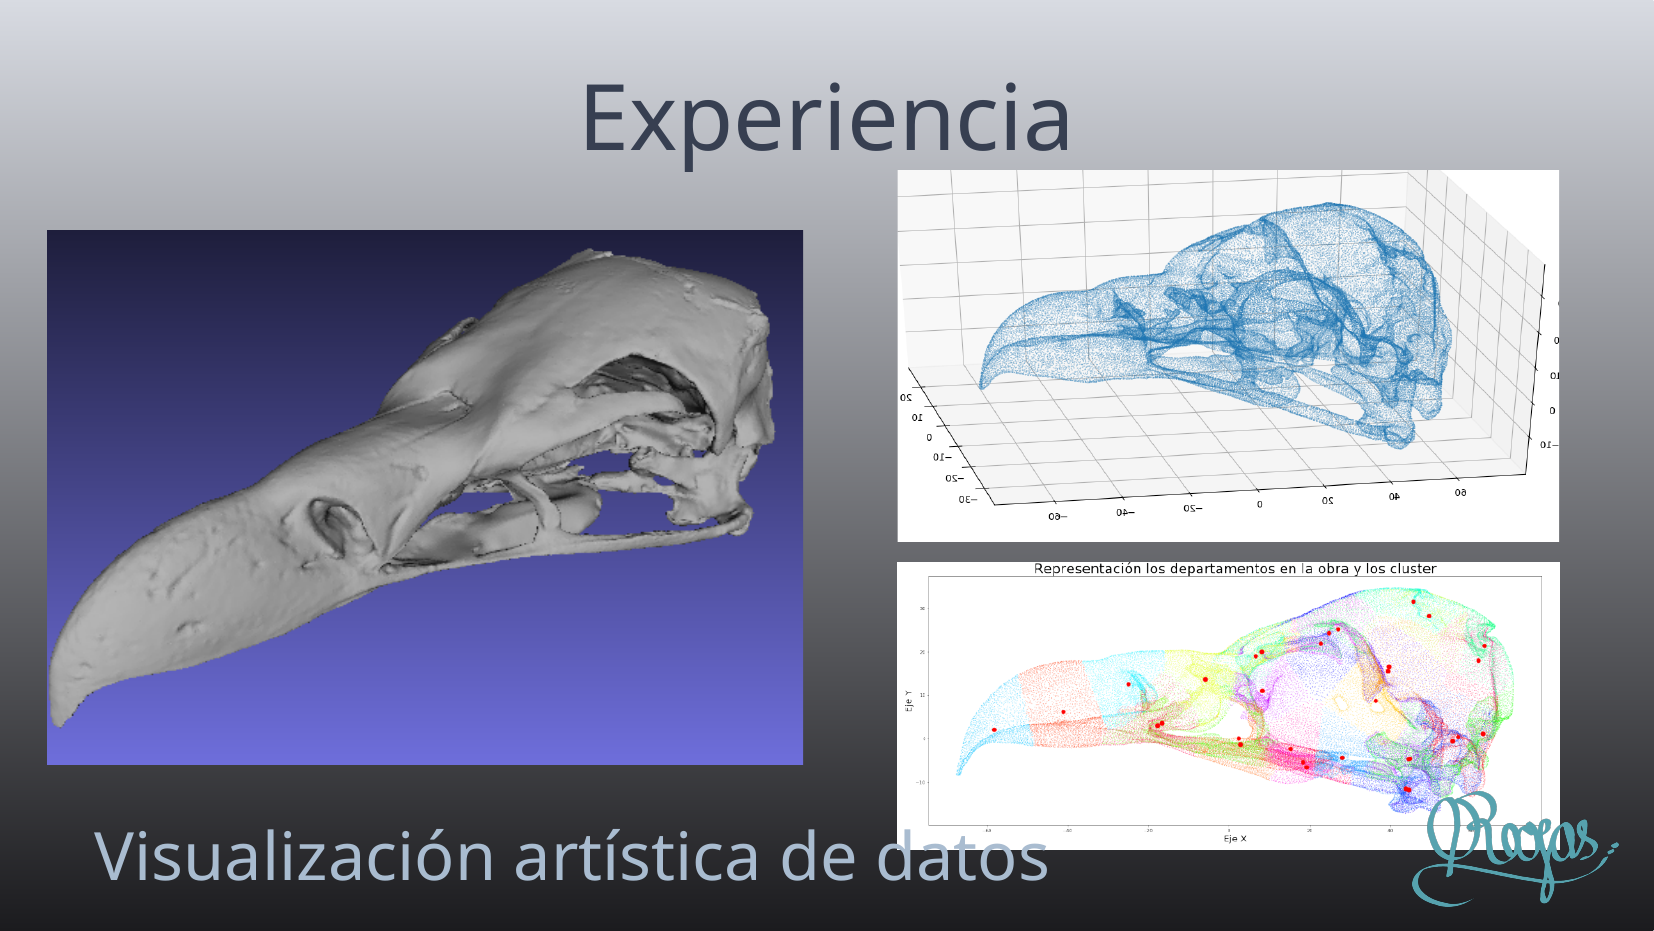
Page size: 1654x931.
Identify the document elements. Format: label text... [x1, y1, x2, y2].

picture [897, 562, 1619, 907]
picture [47, 230, 804, 765]
picture [897, 170, 1560, 542]
title Experiencia [82, 37, 1571, 193]
list Visualización artística de datos [94, 809, 1170, 916]
